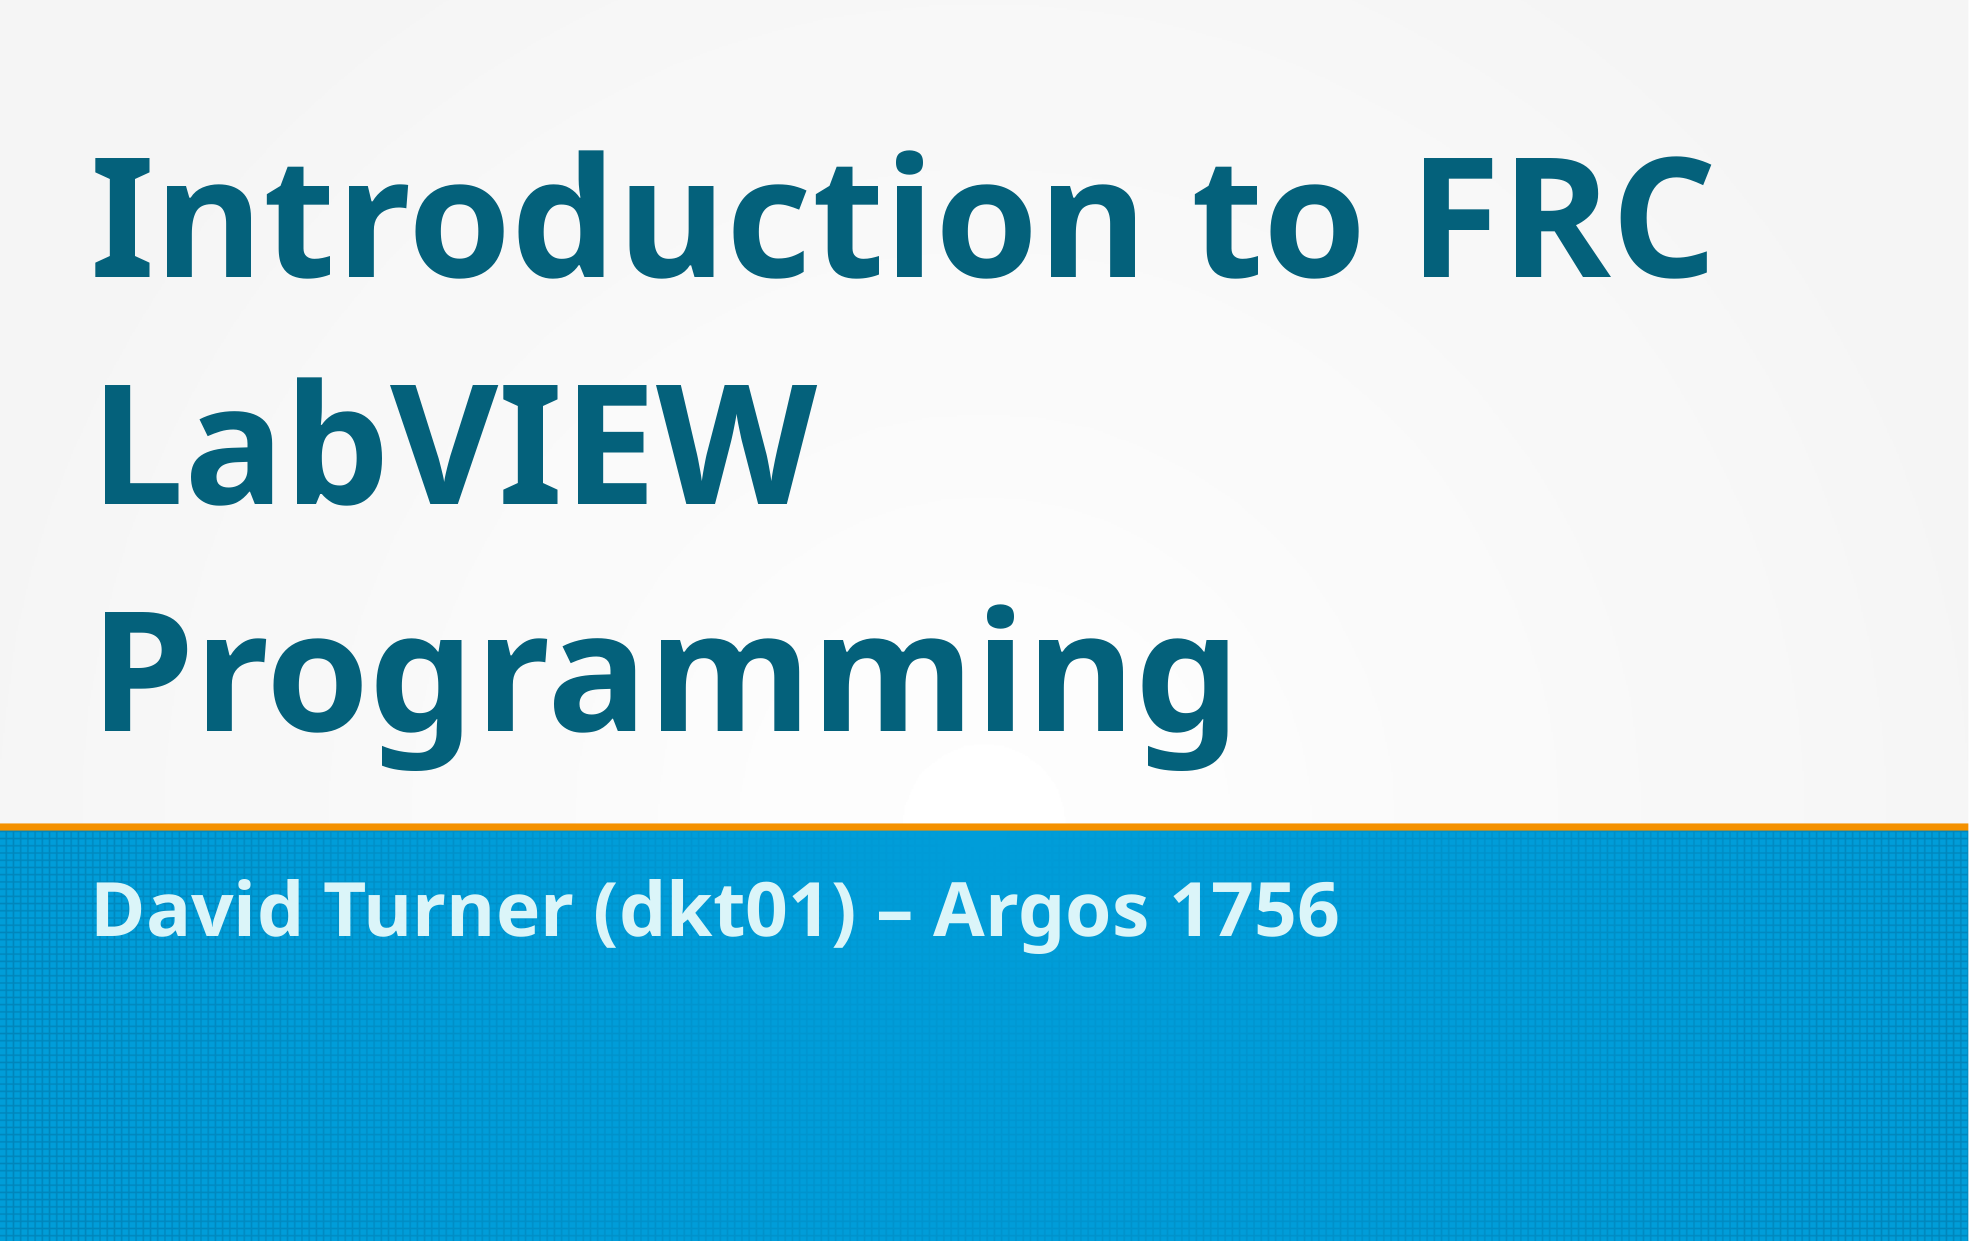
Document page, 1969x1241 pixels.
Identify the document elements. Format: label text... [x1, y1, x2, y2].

title Introduction to FRC LabVIEW Programming [90, 49, 1862, 781]
subtitle David Turner (dkt01) – Argos 1756 [90, 855, 1861, 1111]
picture [0, 0, 1969, 830]
